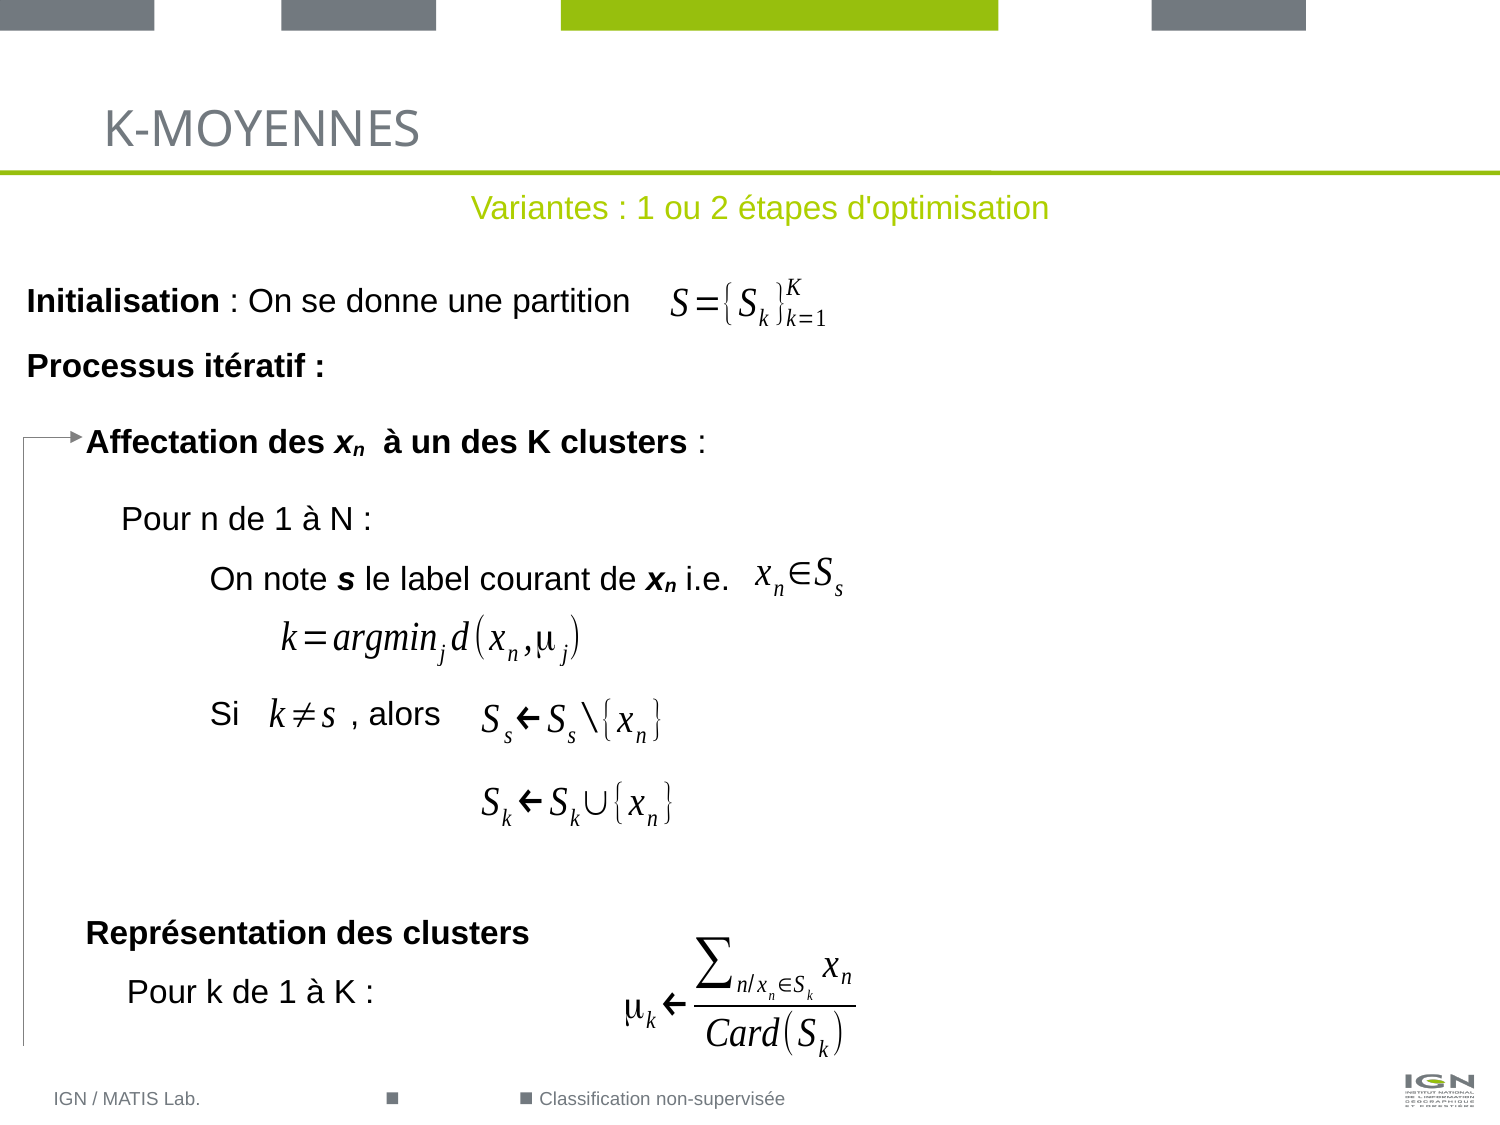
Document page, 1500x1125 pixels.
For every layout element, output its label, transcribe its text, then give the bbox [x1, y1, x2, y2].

text_box K-MOYENNES [53, 80, 1425, 173]
text_box Affectation des xn à un des K clusters : [70, 413, 809, 502]
chart [271, 611, 591, 666]
text_box Pour k de 1 à K : [112, 962, 390, 1015]
text_box On note s le label courant de xn i.e. [194, 549, 764, 612]
text_box Classification non-supervisée [524, 1067, 875, 1125]
chart [259, 691, 345, 738]
text_box Variantes : 1 ou 2 étapes d'optimisation [456, 179, 1066, 232]
text_box Pour n de 1 à N : [106, 490, 397, 542]
chart [472, 779, 685, 833]
text_box Initialisation : On se donne une partition [11, 271, 927, 366]
chart [614, 933, 865, 1063]
text_box Représentation des clusters [70, 903, 721, 992]
text_box IGN / MATIS Lab. [39, 1067, 360, 1125]
chart [744, 549, 854, 603]
text_box Si , alors [194, 685, 484, 737]
text_box Processus itératif : [11, 336, 396, 431]
chart [472, 696, 674, 750]
chart [661, 272, 835, 331]
picture [1404, 1074, 1475, 1108]
